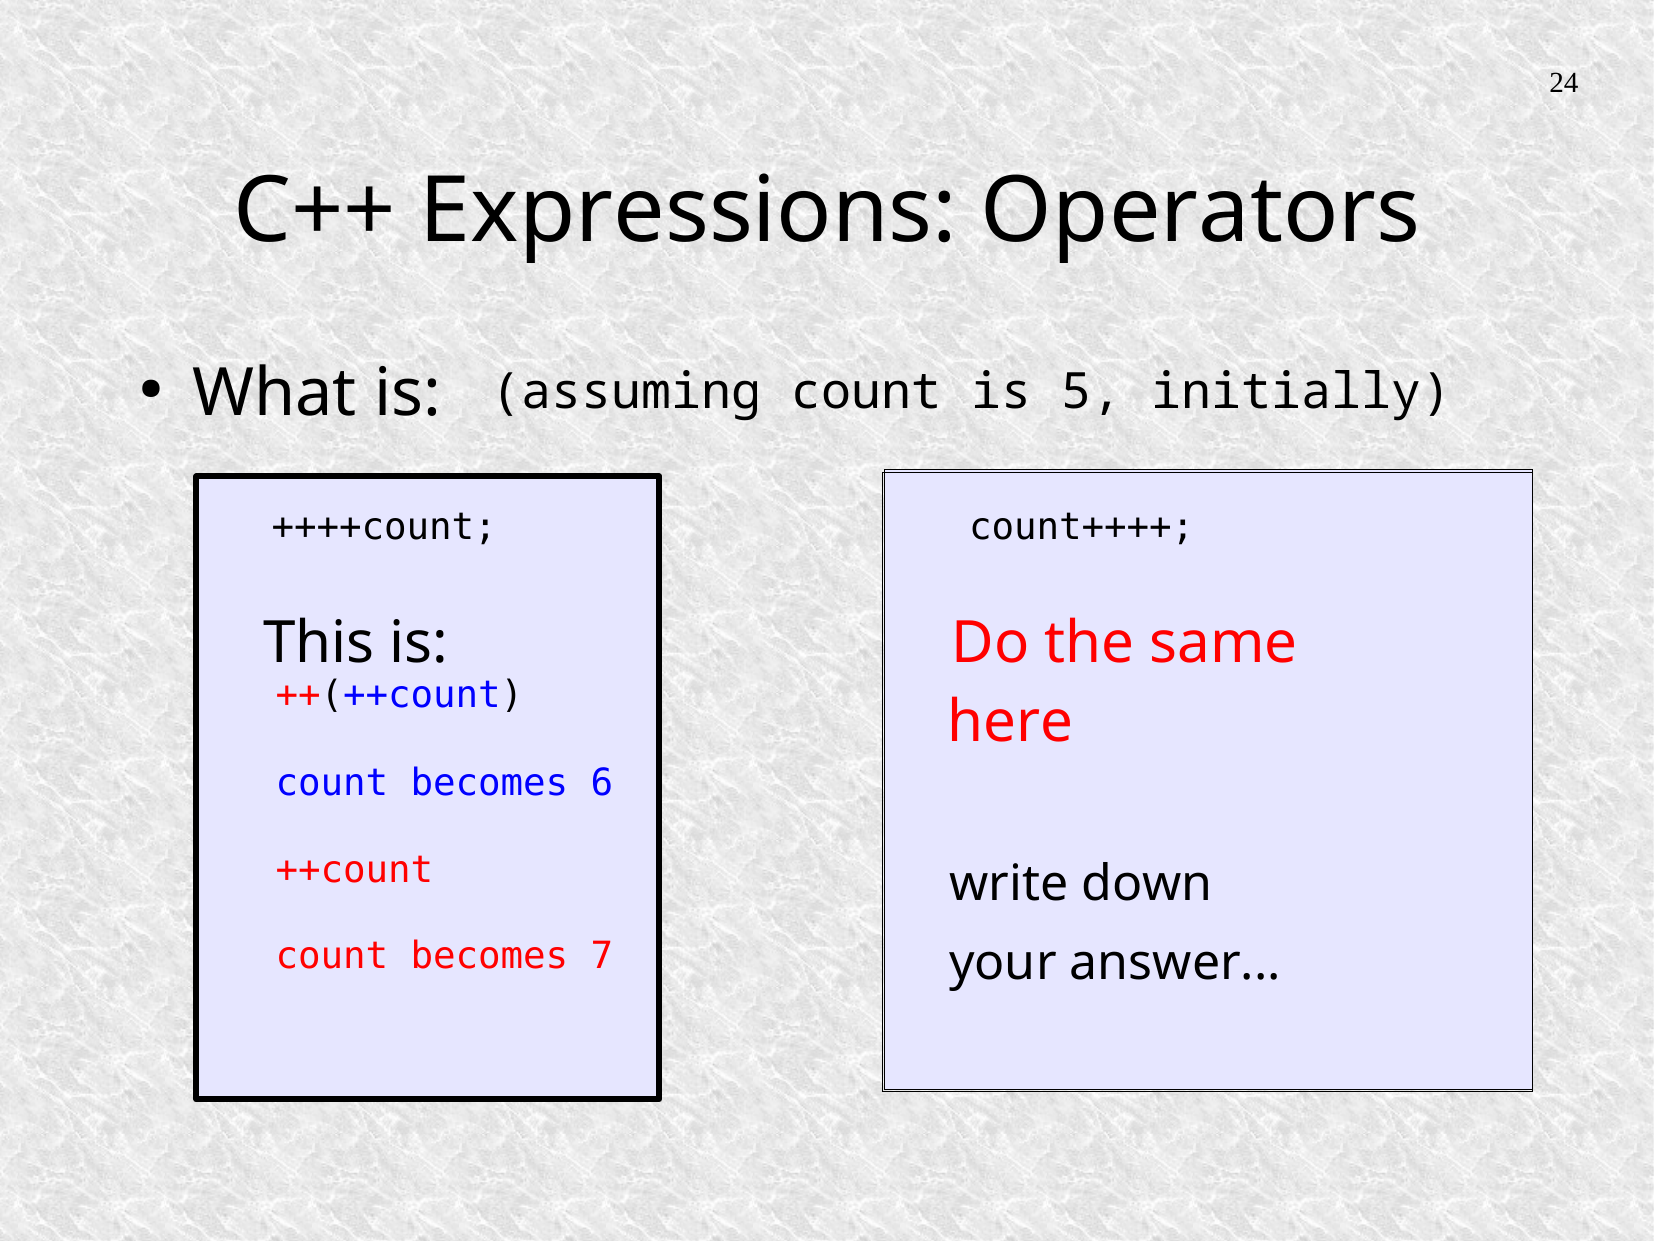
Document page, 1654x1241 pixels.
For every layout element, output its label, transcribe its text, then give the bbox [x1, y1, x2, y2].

text_box ++++count; count++++; [271, 460, 1277, 569]
title C++ Expressions: Operators [121, 45, 1534, 344]
text_box (assuming count is 5, initially) [491, 354, 1452, 415]
picture [0, 0, 1654, 1241]
text_box ++++count; count++++; [271, 479, 656, 569]
text_box ++++count; count++++; [883, 473, 1277, 569]
text_box ++(++count) count becomes 6 ++count count becomes 7 [275, 673, 644, 1050]
list What is: This is: Do the same here write down your answer... [121, 344, 1534, 1126]
